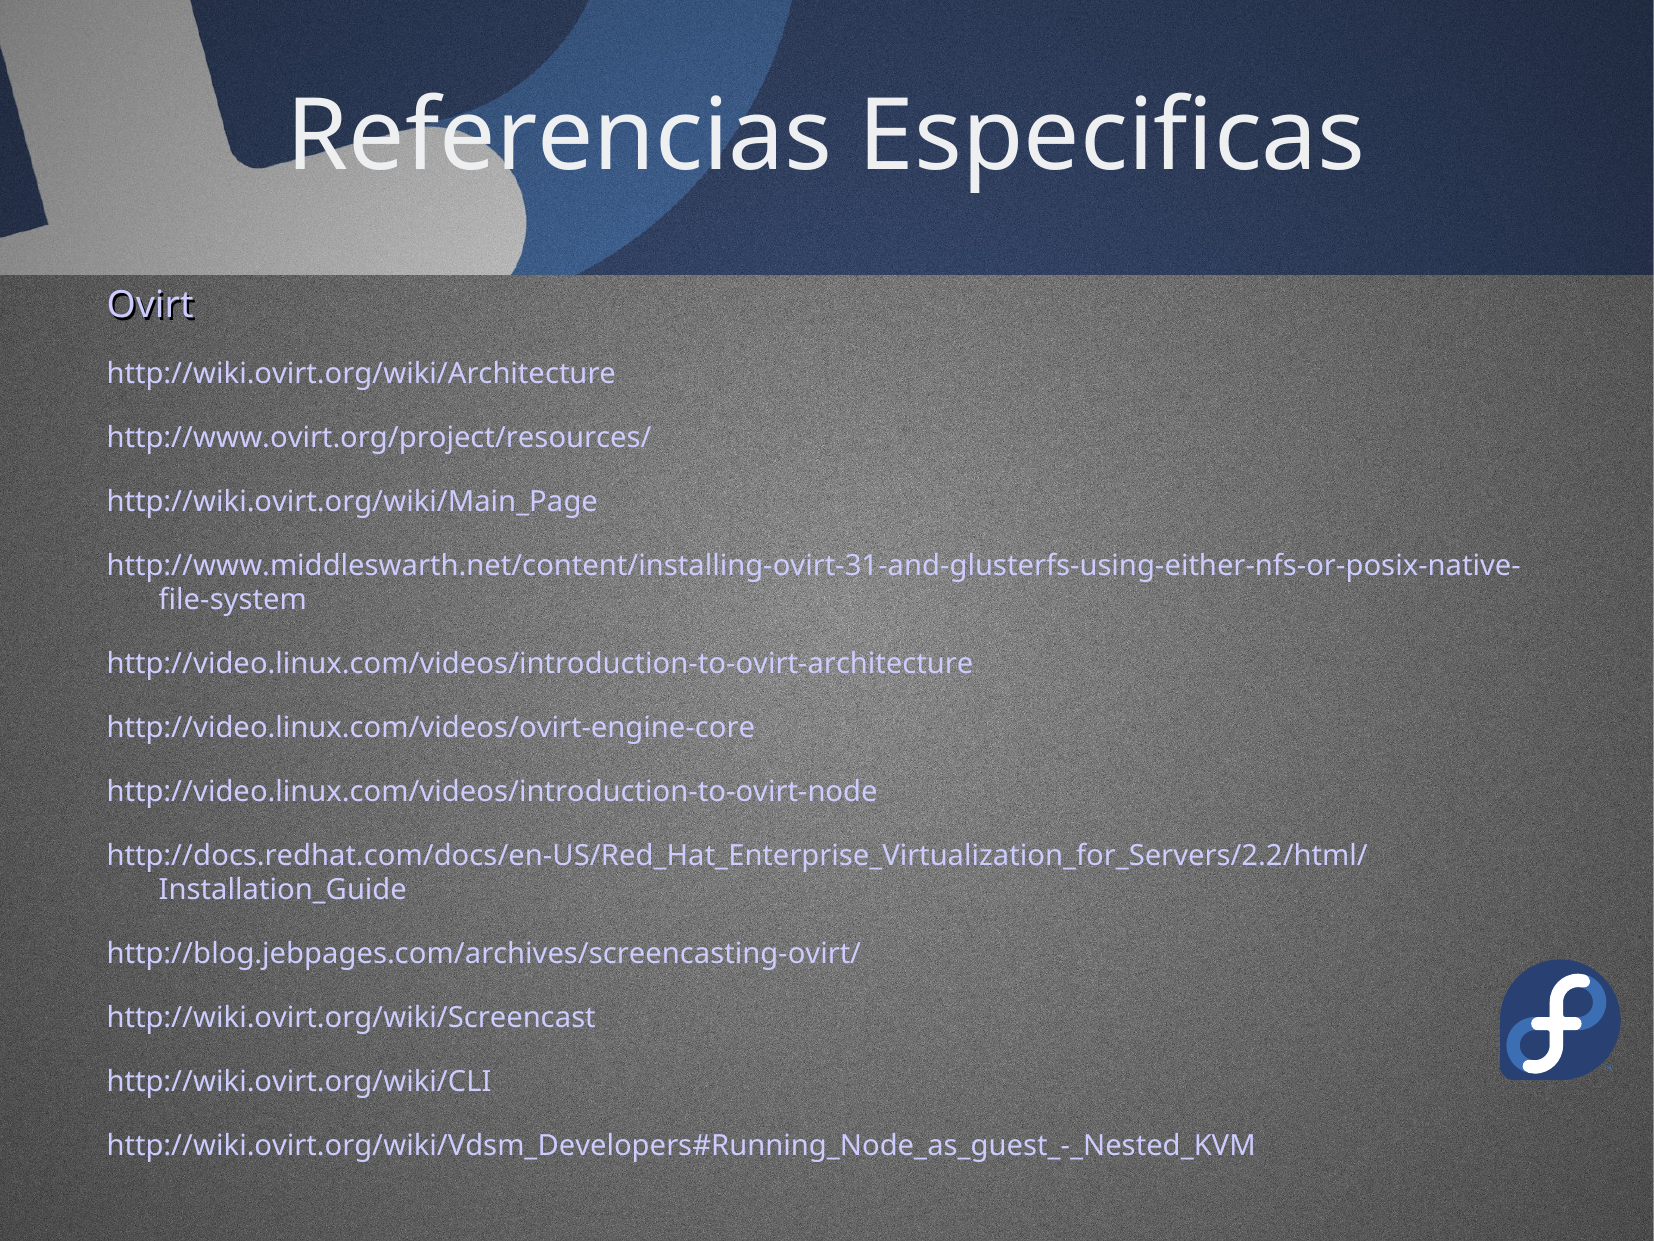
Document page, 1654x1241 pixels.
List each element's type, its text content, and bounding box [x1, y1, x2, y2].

text_box Referencias Especificas [88, 29, 1565, 237]
text_box Ovirt http://wiki.ovirt.org/wiki/Architecture http://www.ovirt.org/project/resources/ http://wiki.ovirt.org/wiki/Main_Page http://www.middleswarth.net/content/installing-ovirt-31-and-glusterfs-using-either-nfs-or-posix-native-file-system http://video.linux.com/videos/introduction-to-ovirt-architecture http://video.linux.com/videos/ovirt-engine-core http://video.linux.com/videos/introduction-to-ovirt-node http://docs.redhat.com/docs/en-US/Red_Hat_Enterprise_Virtualization_for_Servers/2.2/html/Installation_Guide http://blog.jebpages.com/archives/screencasting-ovirt/ http://wiki.ovirt.org/wiki/Screencast http://wiki.ovirt.org/wiki/CLI http://wiki.ovirt.org/wiki/Vdsm_Developers#Running_Node_as_guest_-_Nested_KVM [88, 281, 1565, 991]
picture [0, 0, 1654, 1241]
